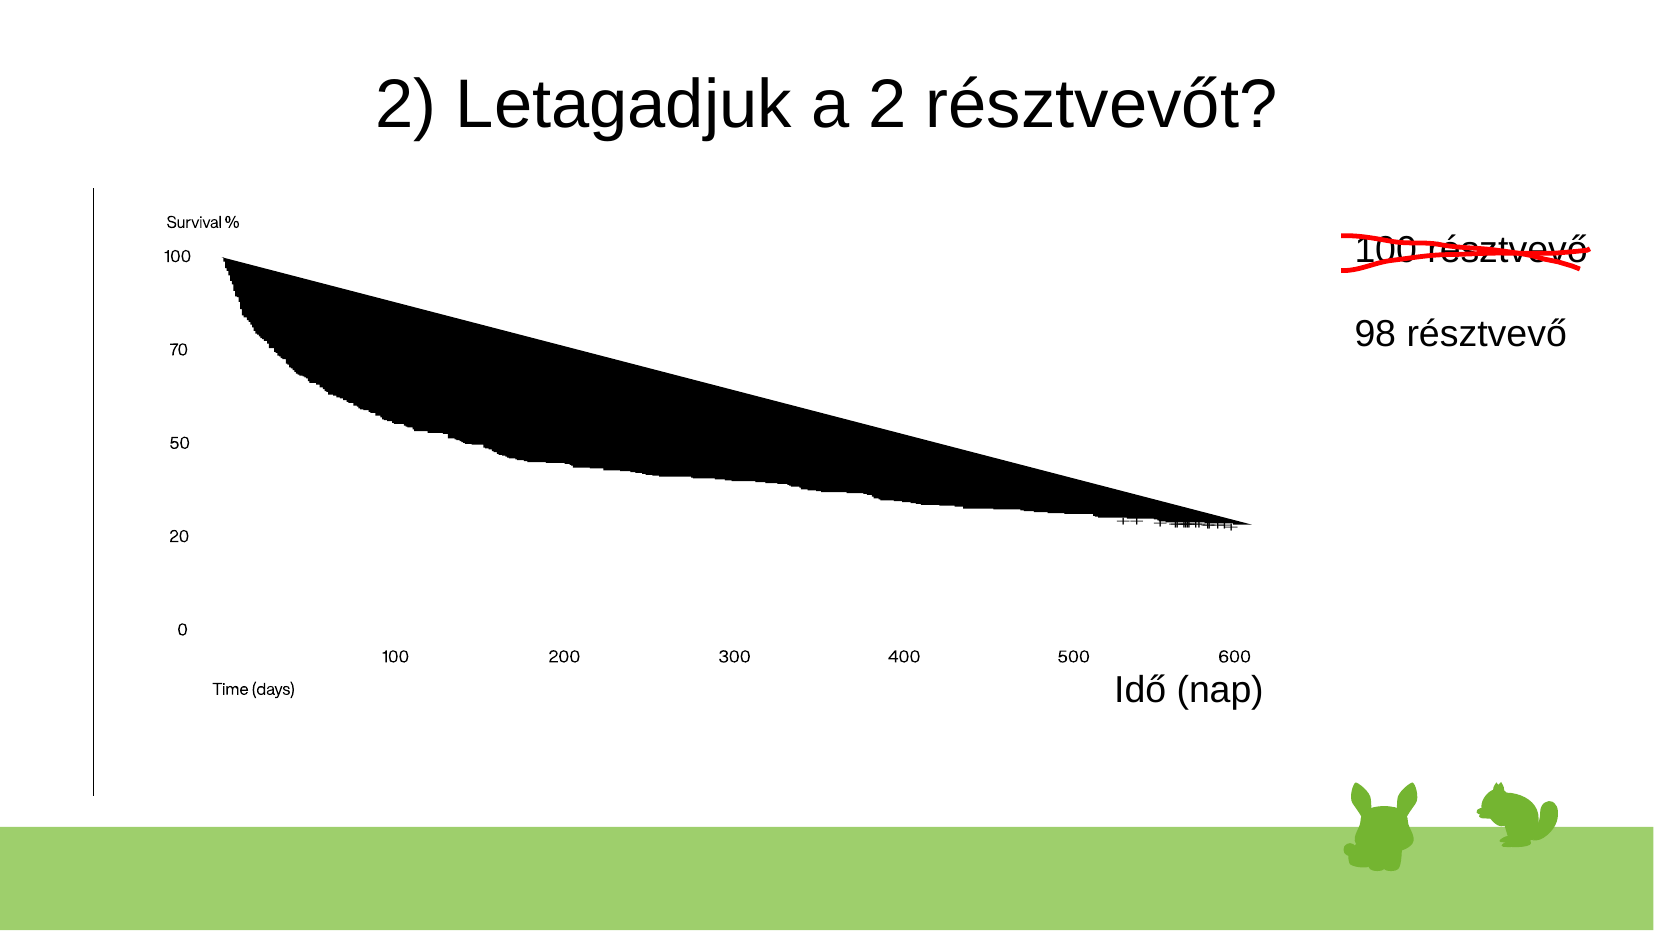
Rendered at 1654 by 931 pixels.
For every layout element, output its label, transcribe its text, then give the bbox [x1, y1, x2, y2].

text_box 100 résztvevő 98 résztvevő [1339, 221, 1641, 610]
picture [92, 188, 1320, 796]
title 2) Letagadjuk a 2 résztvevőt? [88, 29, 1565, 178]
text_box Idő (nap) [1099, 661, 1298, 719]
